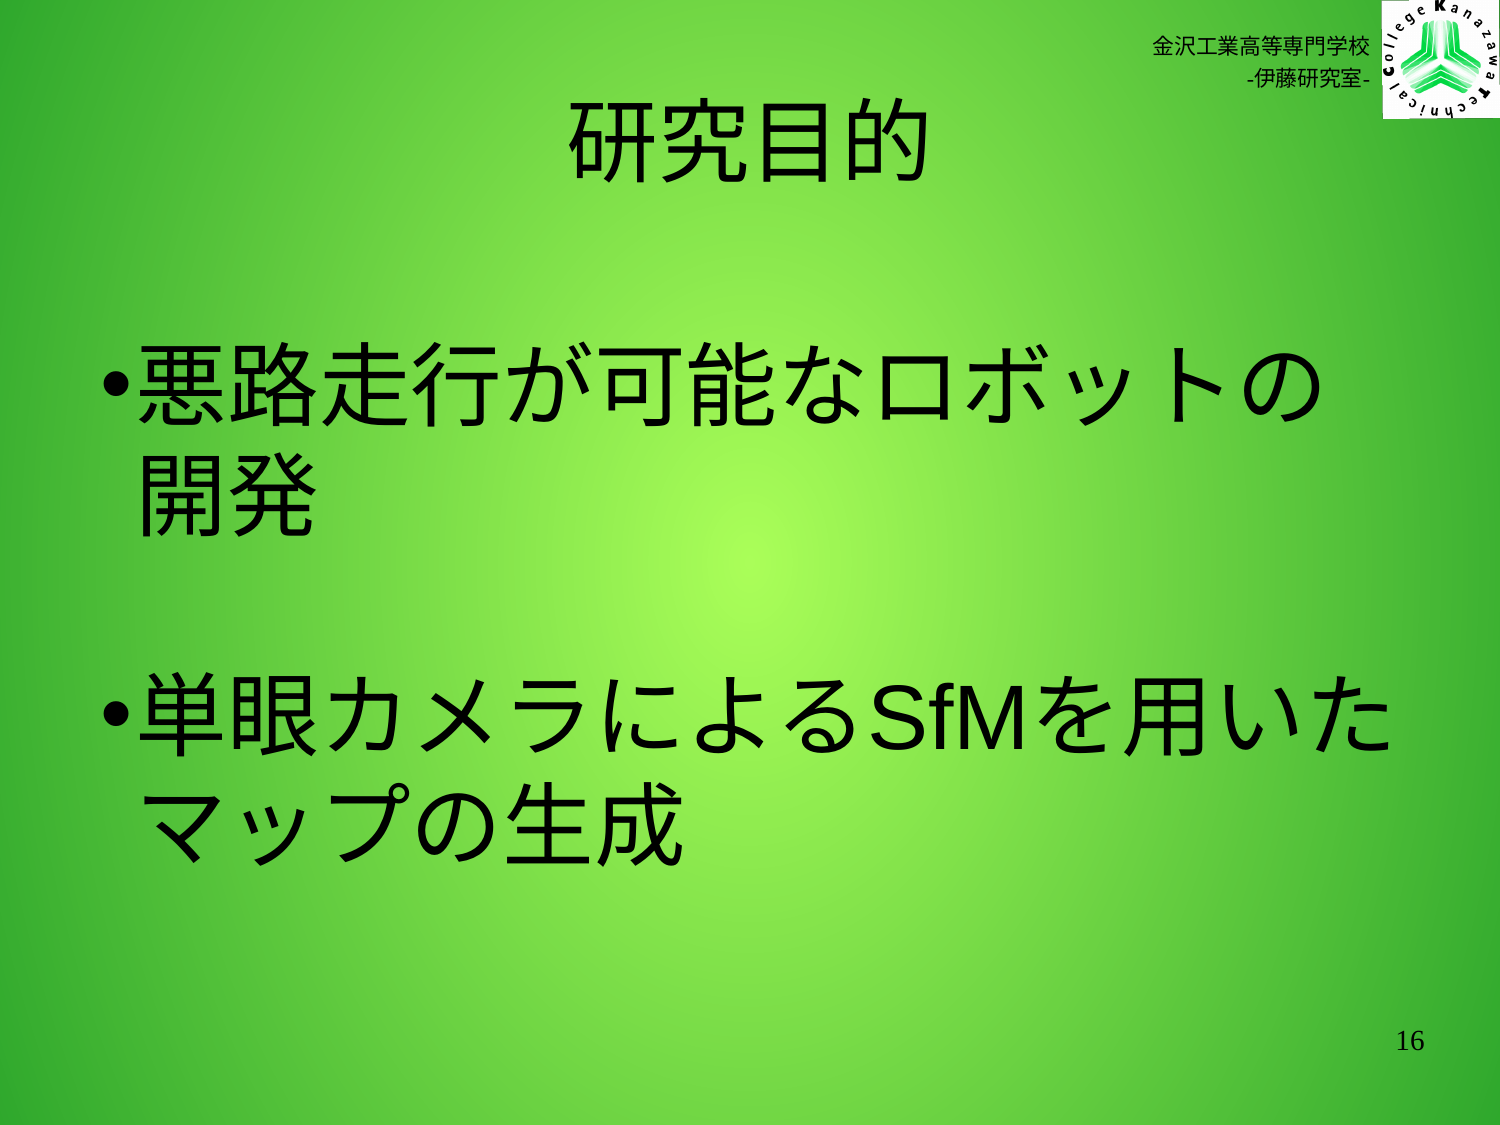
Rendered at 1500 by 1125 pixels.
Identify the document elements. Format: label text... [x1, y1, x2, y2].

title 研究目的 [75, 42, 1426, 229]
text_box 悪路走行が可能なロボットの開発 単眼カメラによるSfMを用いたマップの生成 [85, 320, 1415, 714]
picture [1382, 0, 1500, 118]
